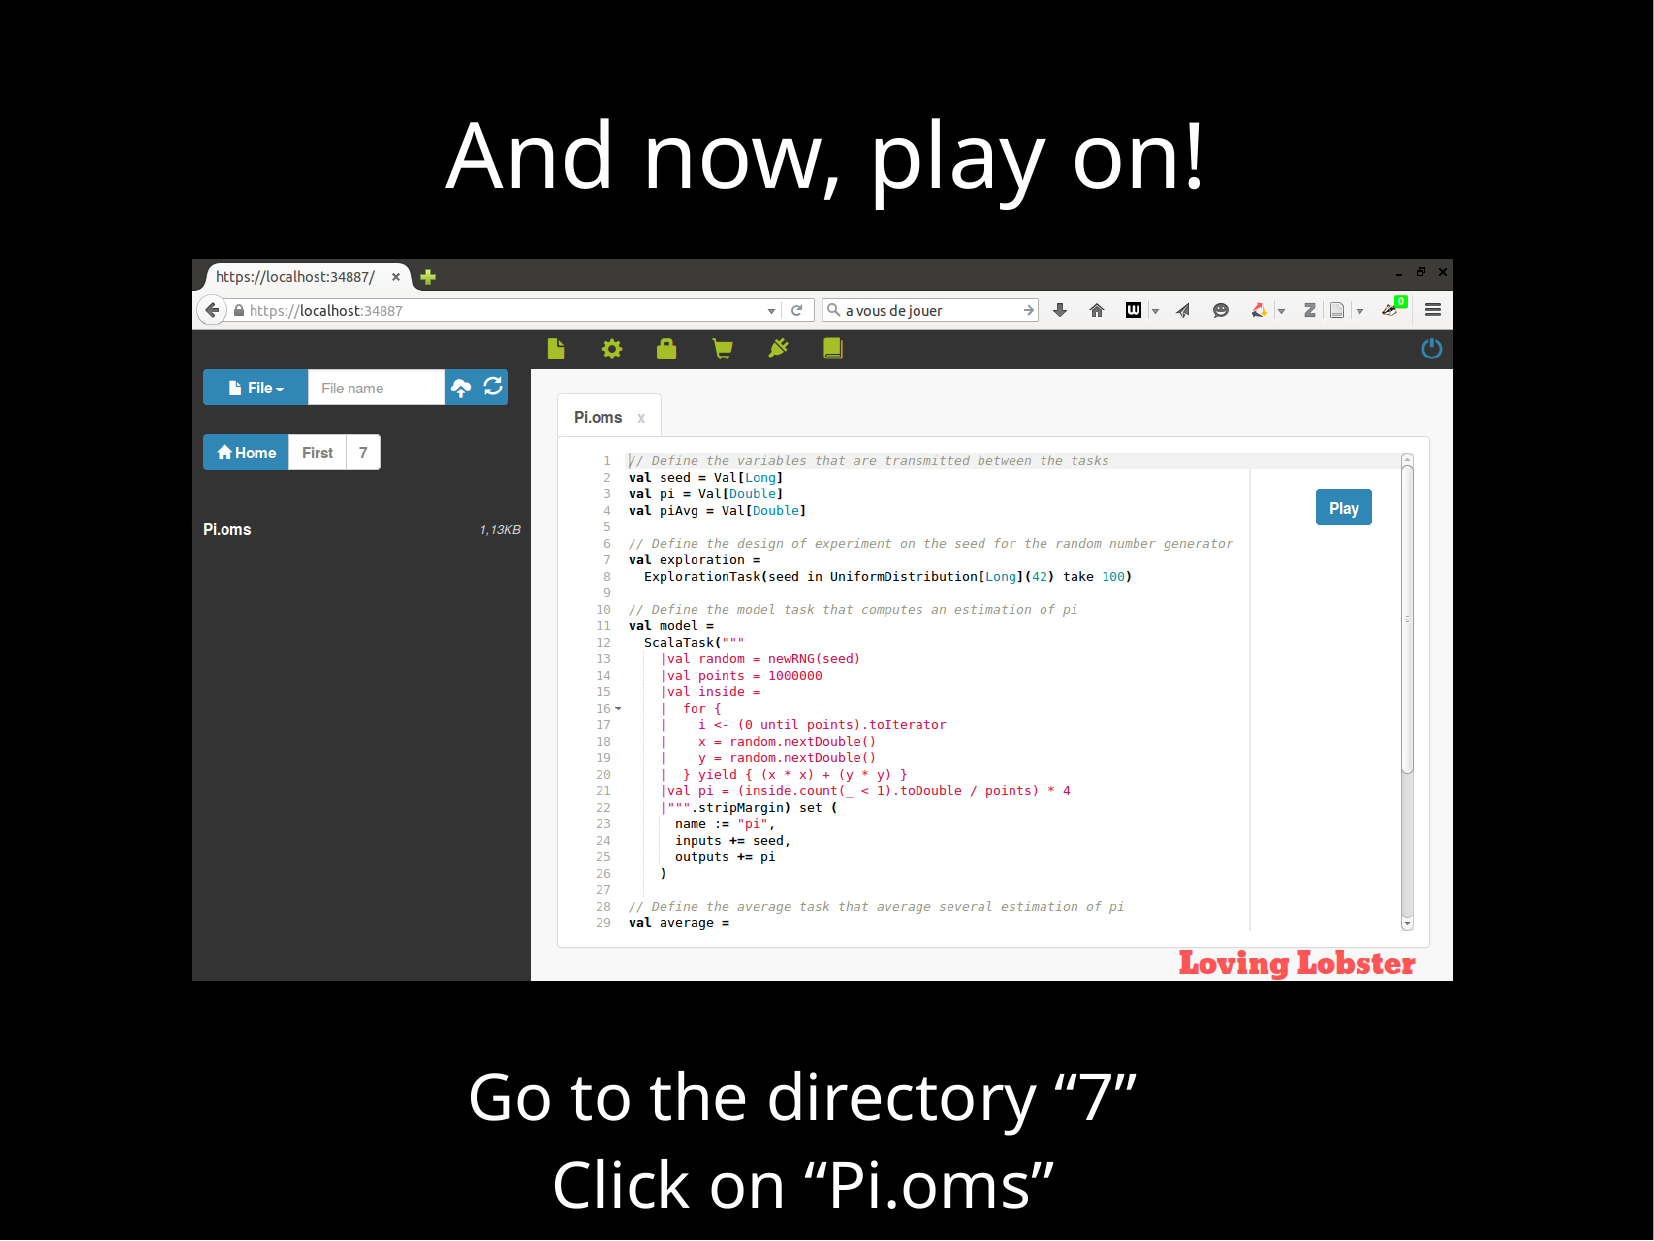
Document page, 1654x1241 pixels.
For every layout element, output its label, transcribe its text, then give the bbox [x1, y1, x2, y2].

title And now, play on! [82, 49, 1571, 257]
picture [192, 259, 1453, 981]
list Go to the directory “7” Click on “Pi.oms” [59, 1051, 1548, 1229]
